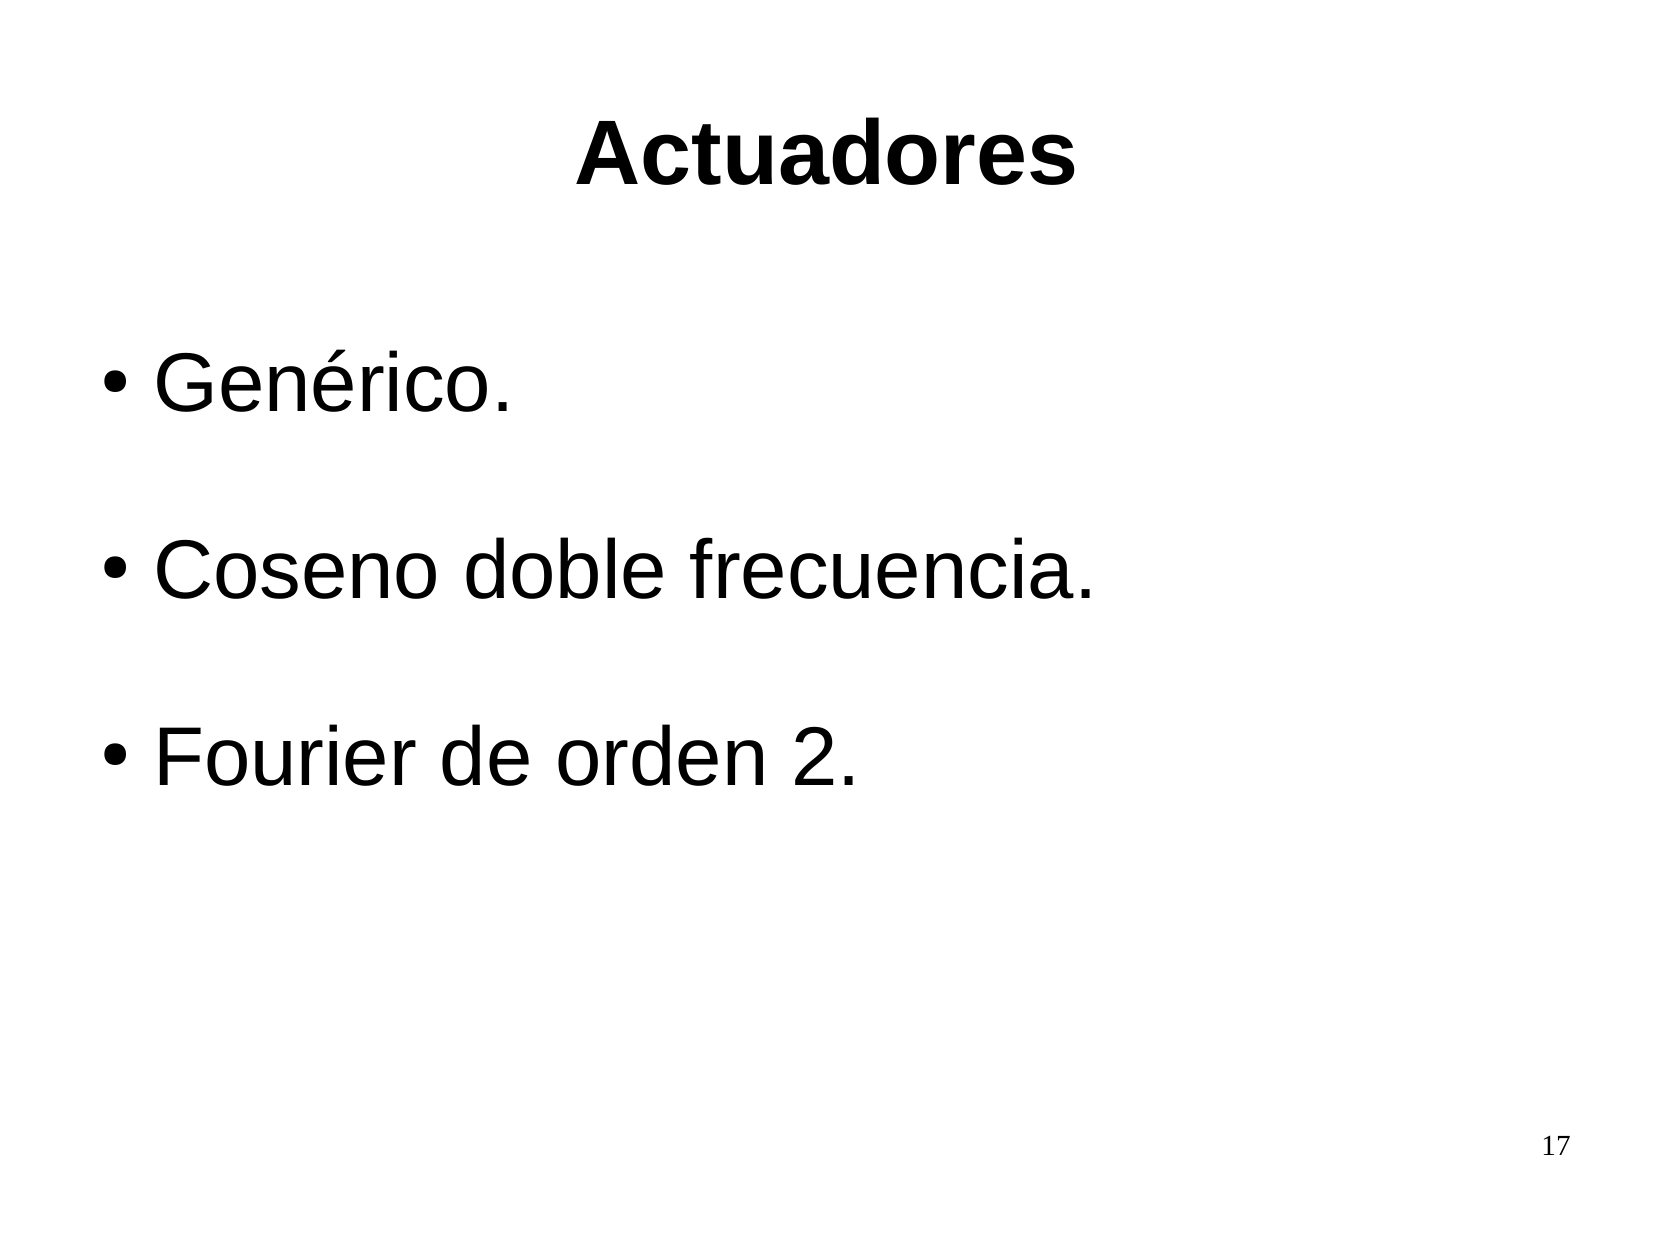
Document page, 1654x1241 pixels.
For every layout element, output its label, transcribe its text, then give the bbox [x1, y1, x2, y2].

title Actuadores [82, 49, 1571, 257]
list Genérico. Coseno doble frecuencia. Fourier de orden 2. [82, 290, 1571, 1010]
